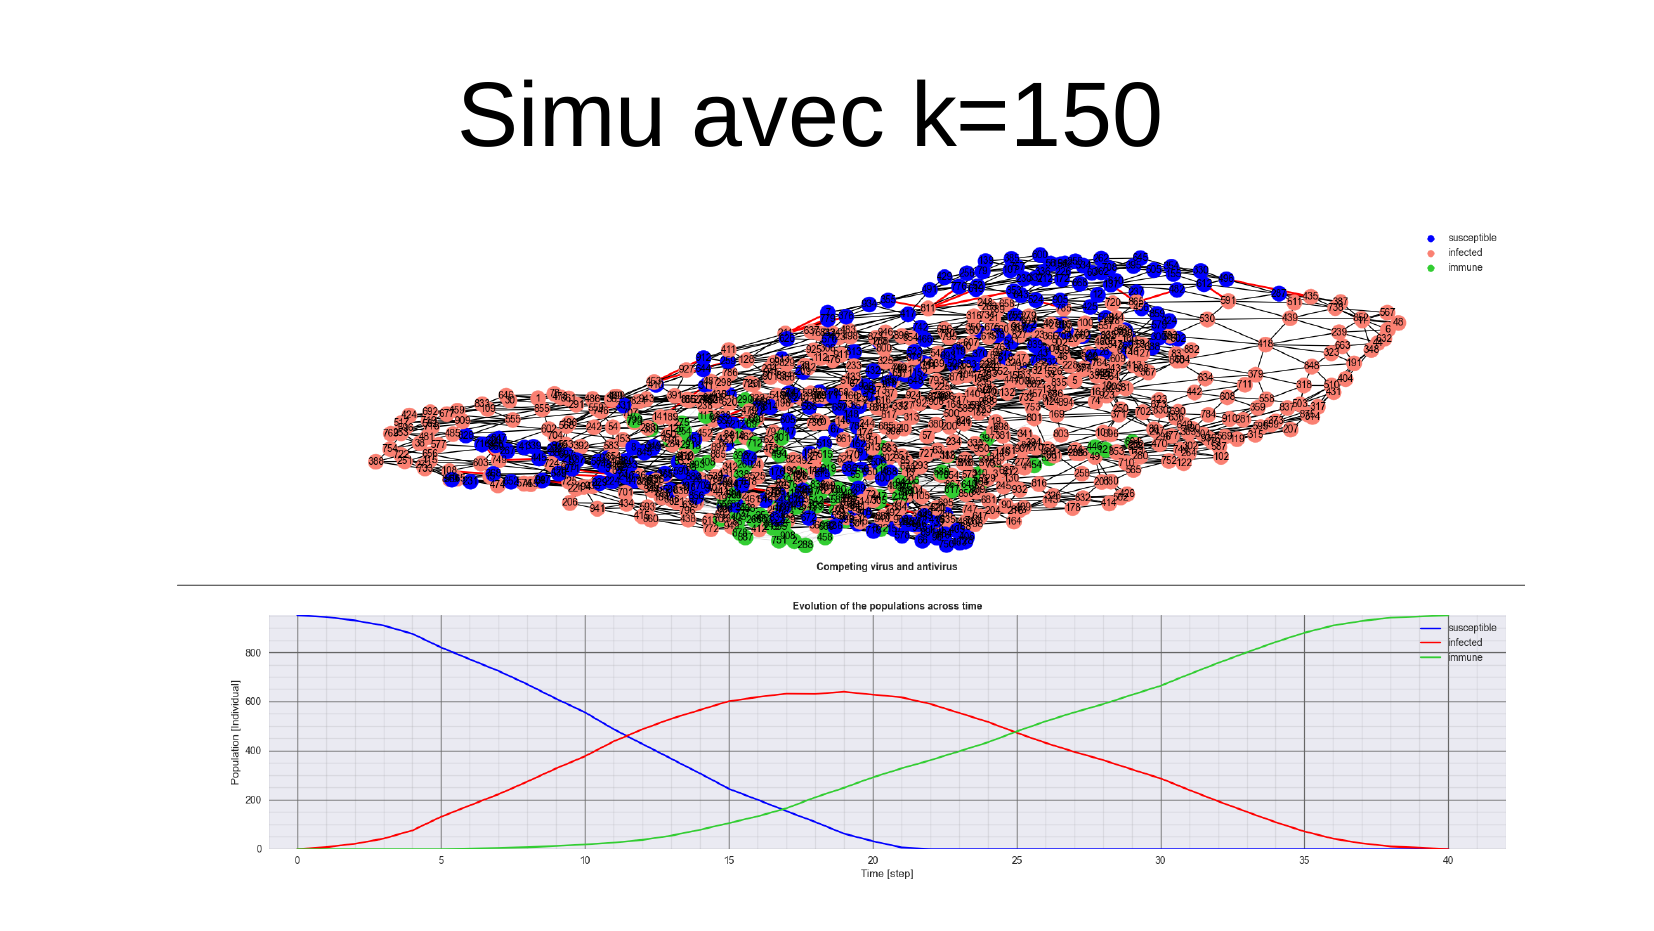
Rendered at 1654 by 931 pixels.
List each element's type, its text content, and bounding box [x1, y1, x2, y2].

picture [177, 224, 1525, 886]
title Simu avec k=150 [82, 37, 1571, 193]
